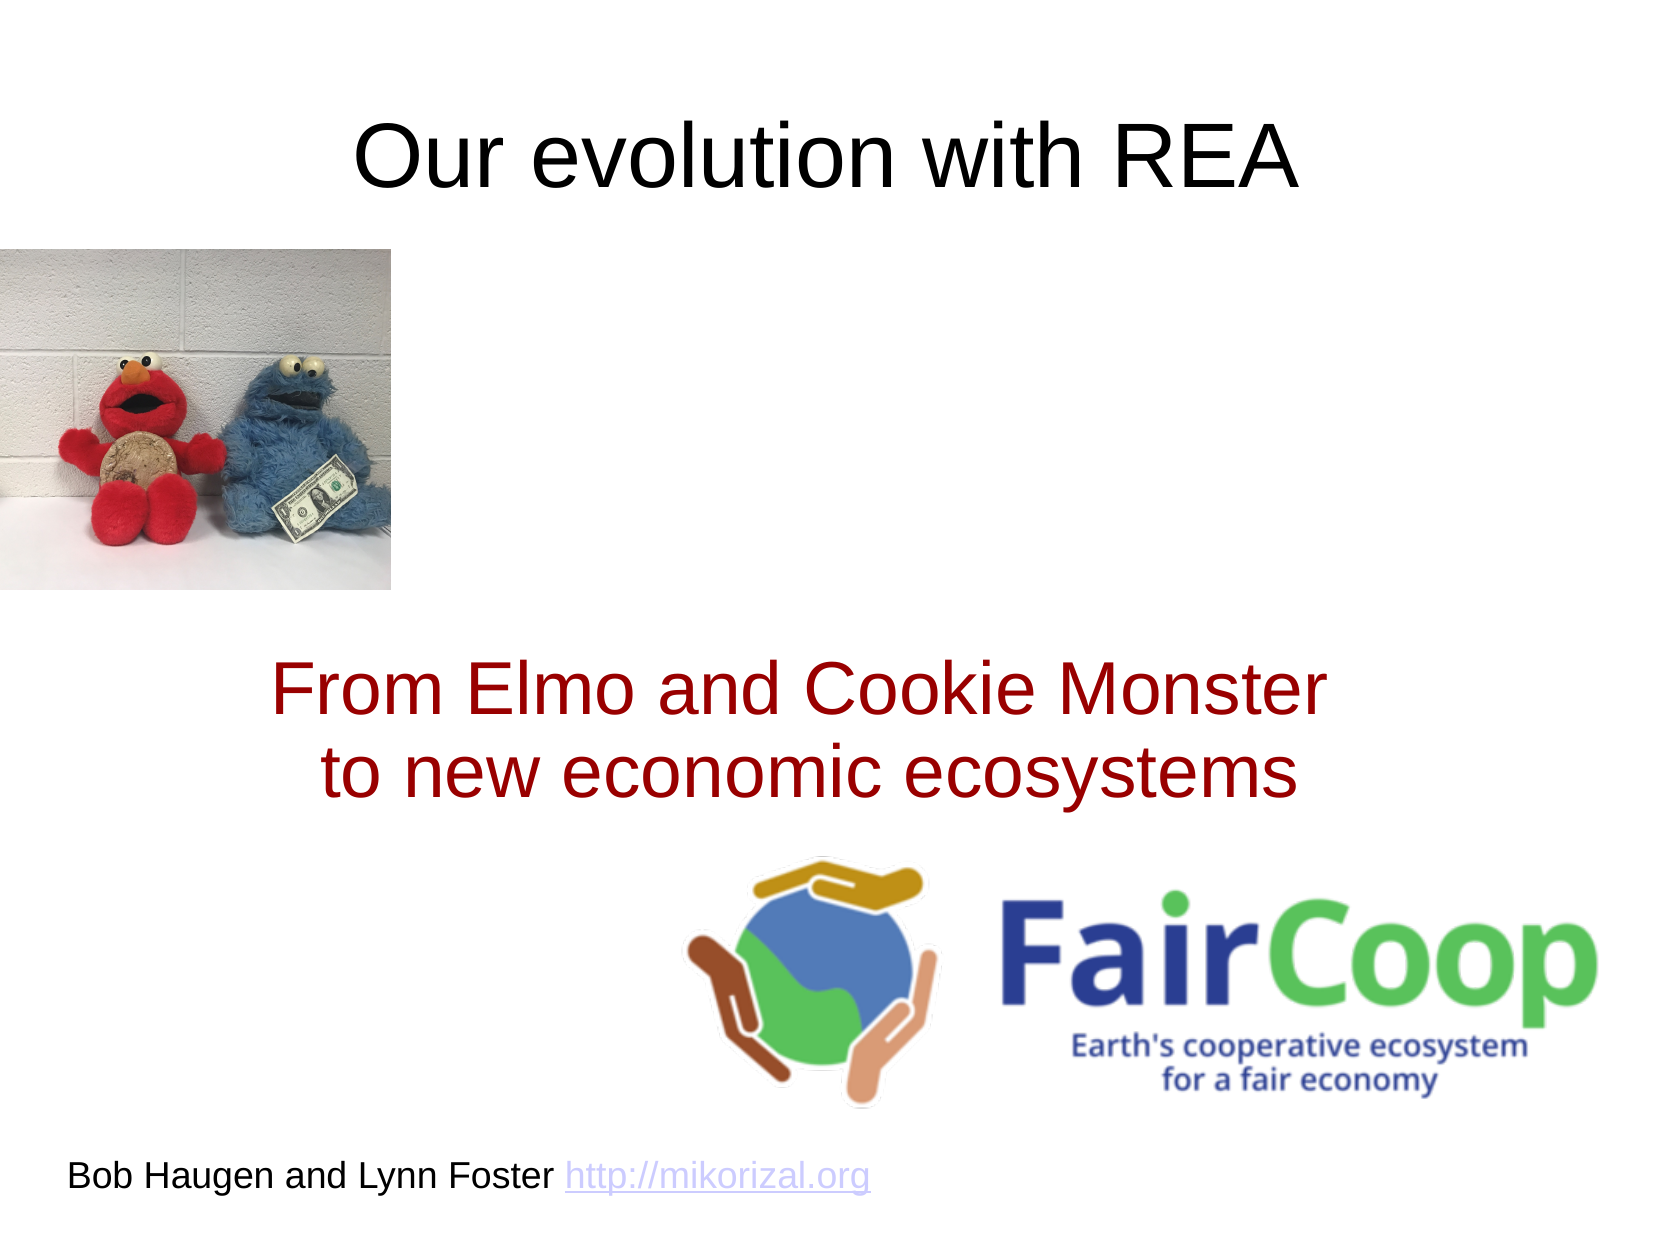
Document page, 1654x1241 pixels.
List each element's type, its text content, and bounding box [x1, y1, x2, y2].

picture [676, 852, 1603, 1114]
title Our evolution with REA [82, 53, 1571, 261]
subtitle From Elmo and Cookie Monster to new economic ecosystems [82, 435, 1538, 1027]
text_box Bob Haugen and Lynn Foster http://mikorizal.org [51, 1136, 1000, 1209]
picture [0, 249, 391, 590]
